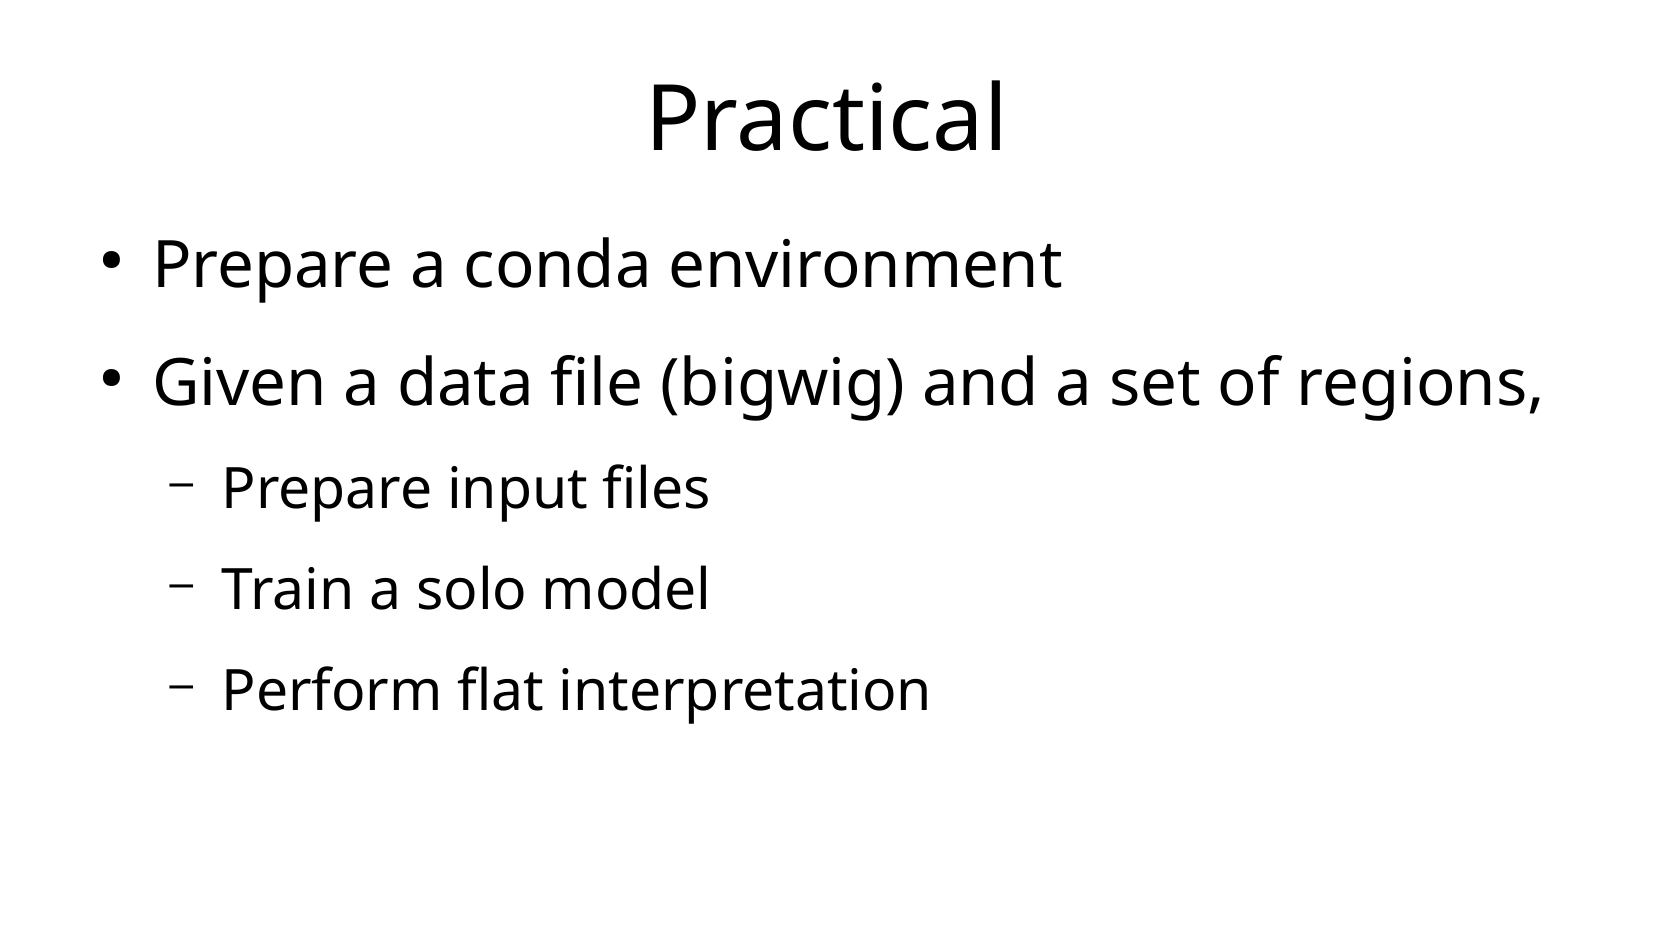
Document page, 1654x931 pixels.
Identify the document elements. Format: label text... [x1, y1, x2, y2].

title Practical [82, 37, 1571, 193]
list Prepare a conda environment Given a data file (bigwig) and a set of regions, Prepare input files Train a solo model Perform flat interpretation [82, 217, 1571, 758]
